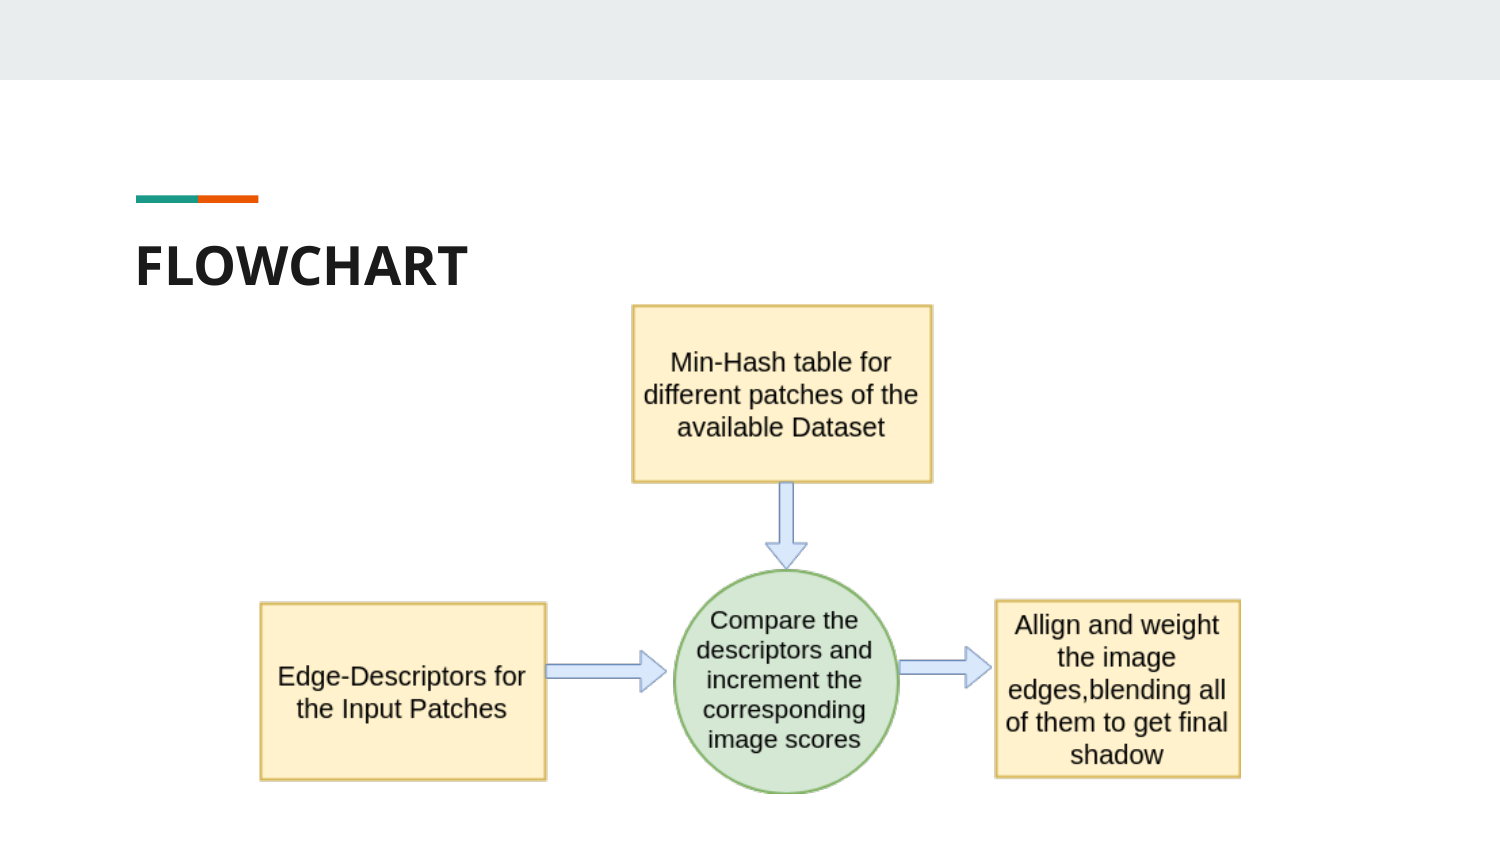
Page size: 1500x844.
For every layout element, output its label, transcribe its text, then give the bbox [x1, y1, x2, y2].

title FLOWCHART [119, 216, 1381, 305]
picture [259, 304, 1241, 794]
